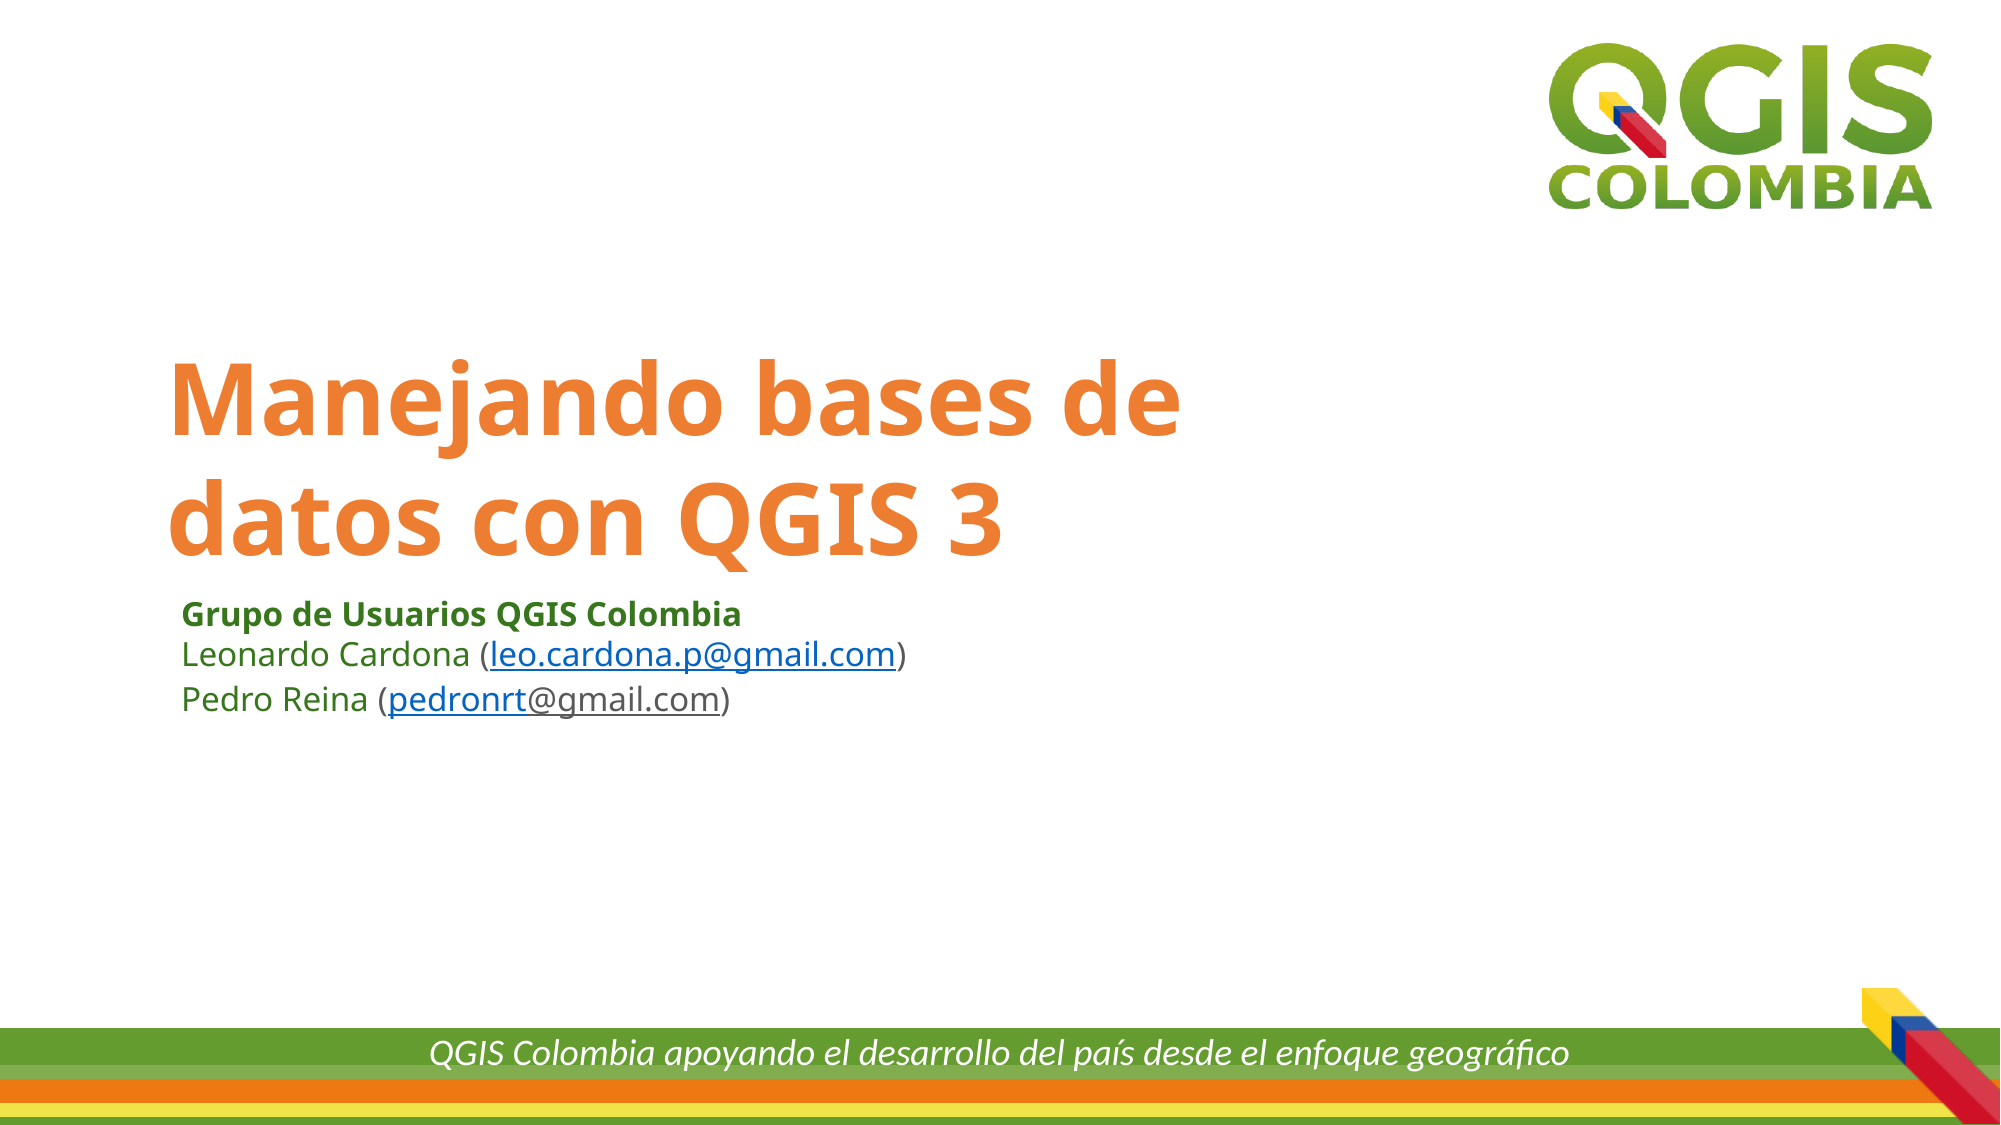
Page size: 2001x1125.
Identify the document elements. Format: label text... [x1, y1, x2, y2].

picture [1549, 43, 1932, 209]
text_box Manejando bases de datos con QGIS 3 [151, 320, 1413, 594]
text_box Grupo de Usuarios QGIS Colombia Leonardo Cardona (leo.cardona.p@gmail.com) Pedro Reina (pedronrt@gmail.com) [165, 577, 1428, 667]
picture [0, 988, 2000, 1125]
